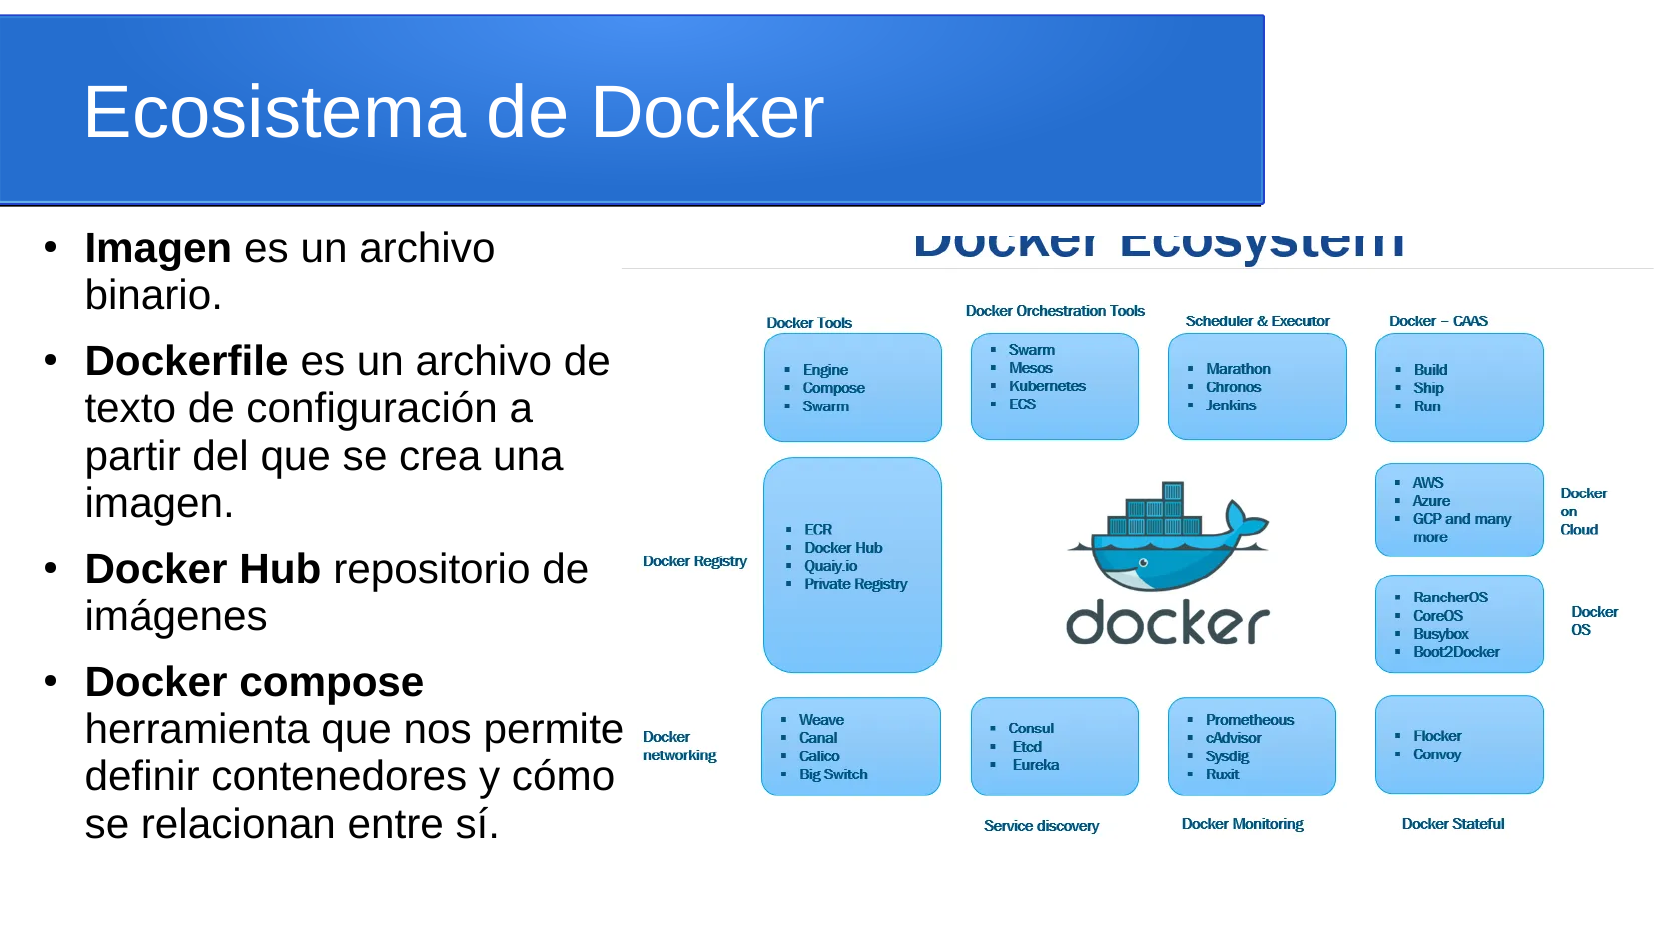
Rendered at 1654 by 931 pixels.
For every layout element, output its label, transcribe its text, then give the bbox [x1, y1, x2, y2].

title Ecosistema de Docker [82, 35, 1235, 189]
list Imagen es un archivo binario. Dockerfile es un archivo de texto de configuración a partir del que se crea una imagen. Docker Hub repositorio de imágenes Docker compose herramienta que nos permite definir contenedores y cómo se relacionan entre sí. [29, 224, 626, 898]
picture [626, 236, 1654, 839]
